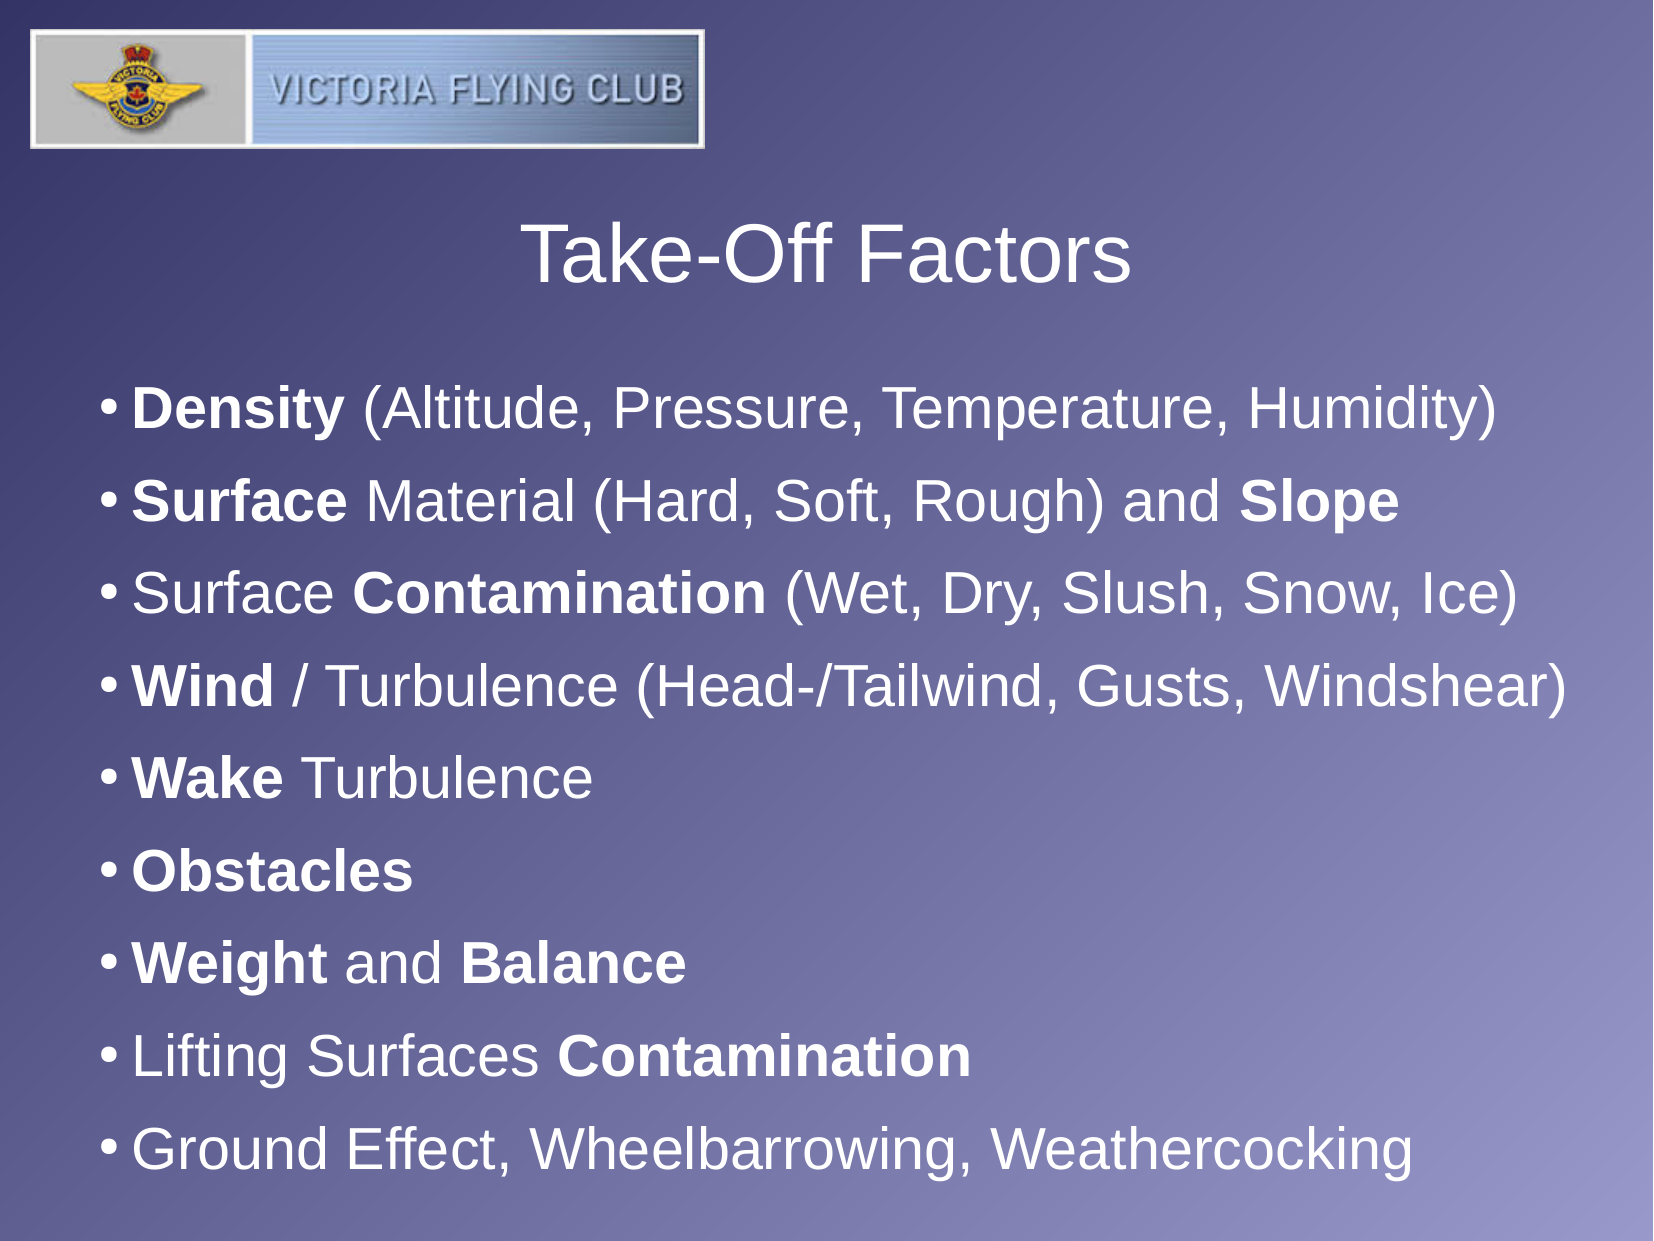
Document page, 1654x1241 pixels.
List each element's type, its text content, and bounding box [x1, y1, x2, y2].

title Take-Off Factors [82, 150, 1571, 358]
picture [30, 29, 705, 149]
list Density (Altitude, Pressure, Temperature, Humidity) Surface Material (Hard, Soft, Rough) and Slope Surface Contamination (Wet, Dry, Slush, Snow, Ice) Wind / Turbulence (Head-/Tailwind, Gusts, Windshear) Wake Turbulence Obstacles Weight and Balance Lifting Surfaces Contamination Ground Effect, Wheelbarrowing, Weathercocking [82, 375, 1571, 1201]
